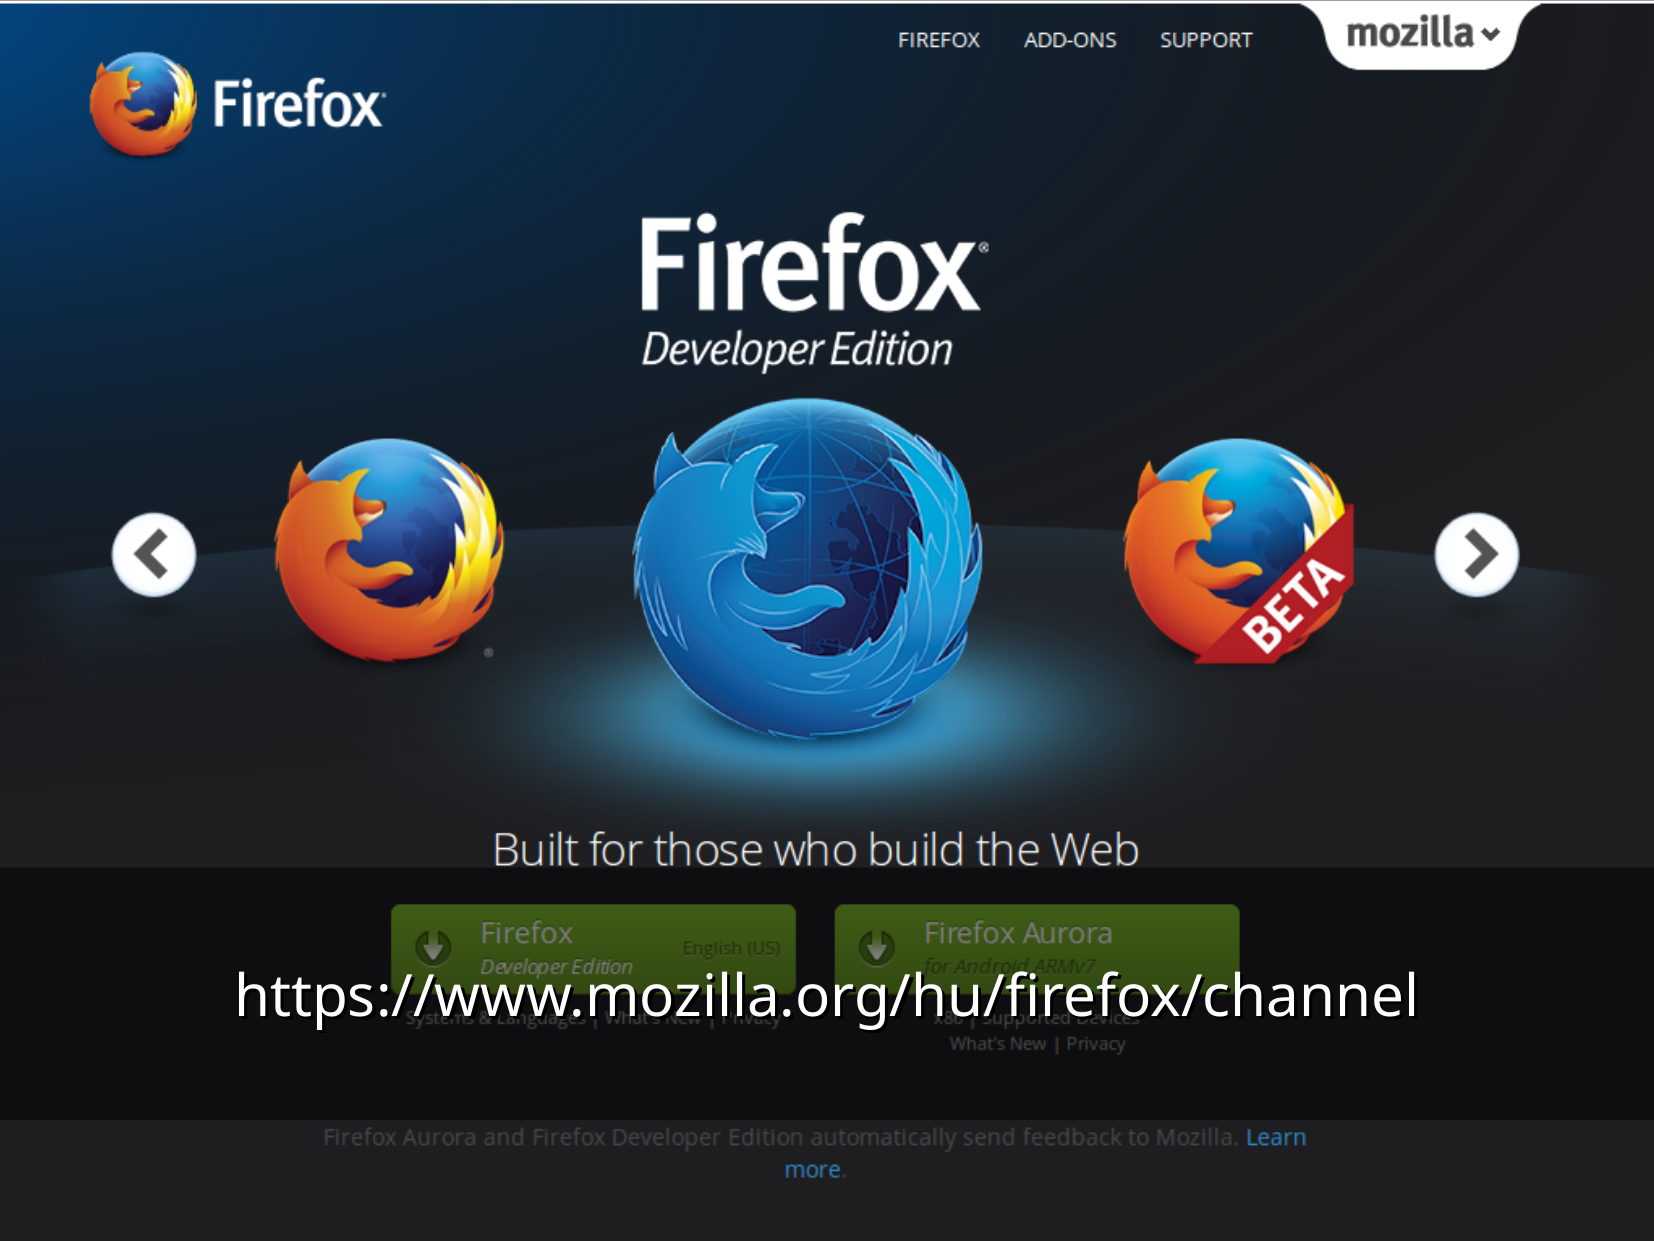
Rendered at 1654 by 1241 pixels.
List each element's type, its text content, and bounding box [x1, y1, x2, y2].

text_box https://www.mozilla.org/hu/firefox/channel [0, 867, 1654, 1120]
picture [0, 0, 1654, 867]
picture [0, 1120, 1654, 1241]
